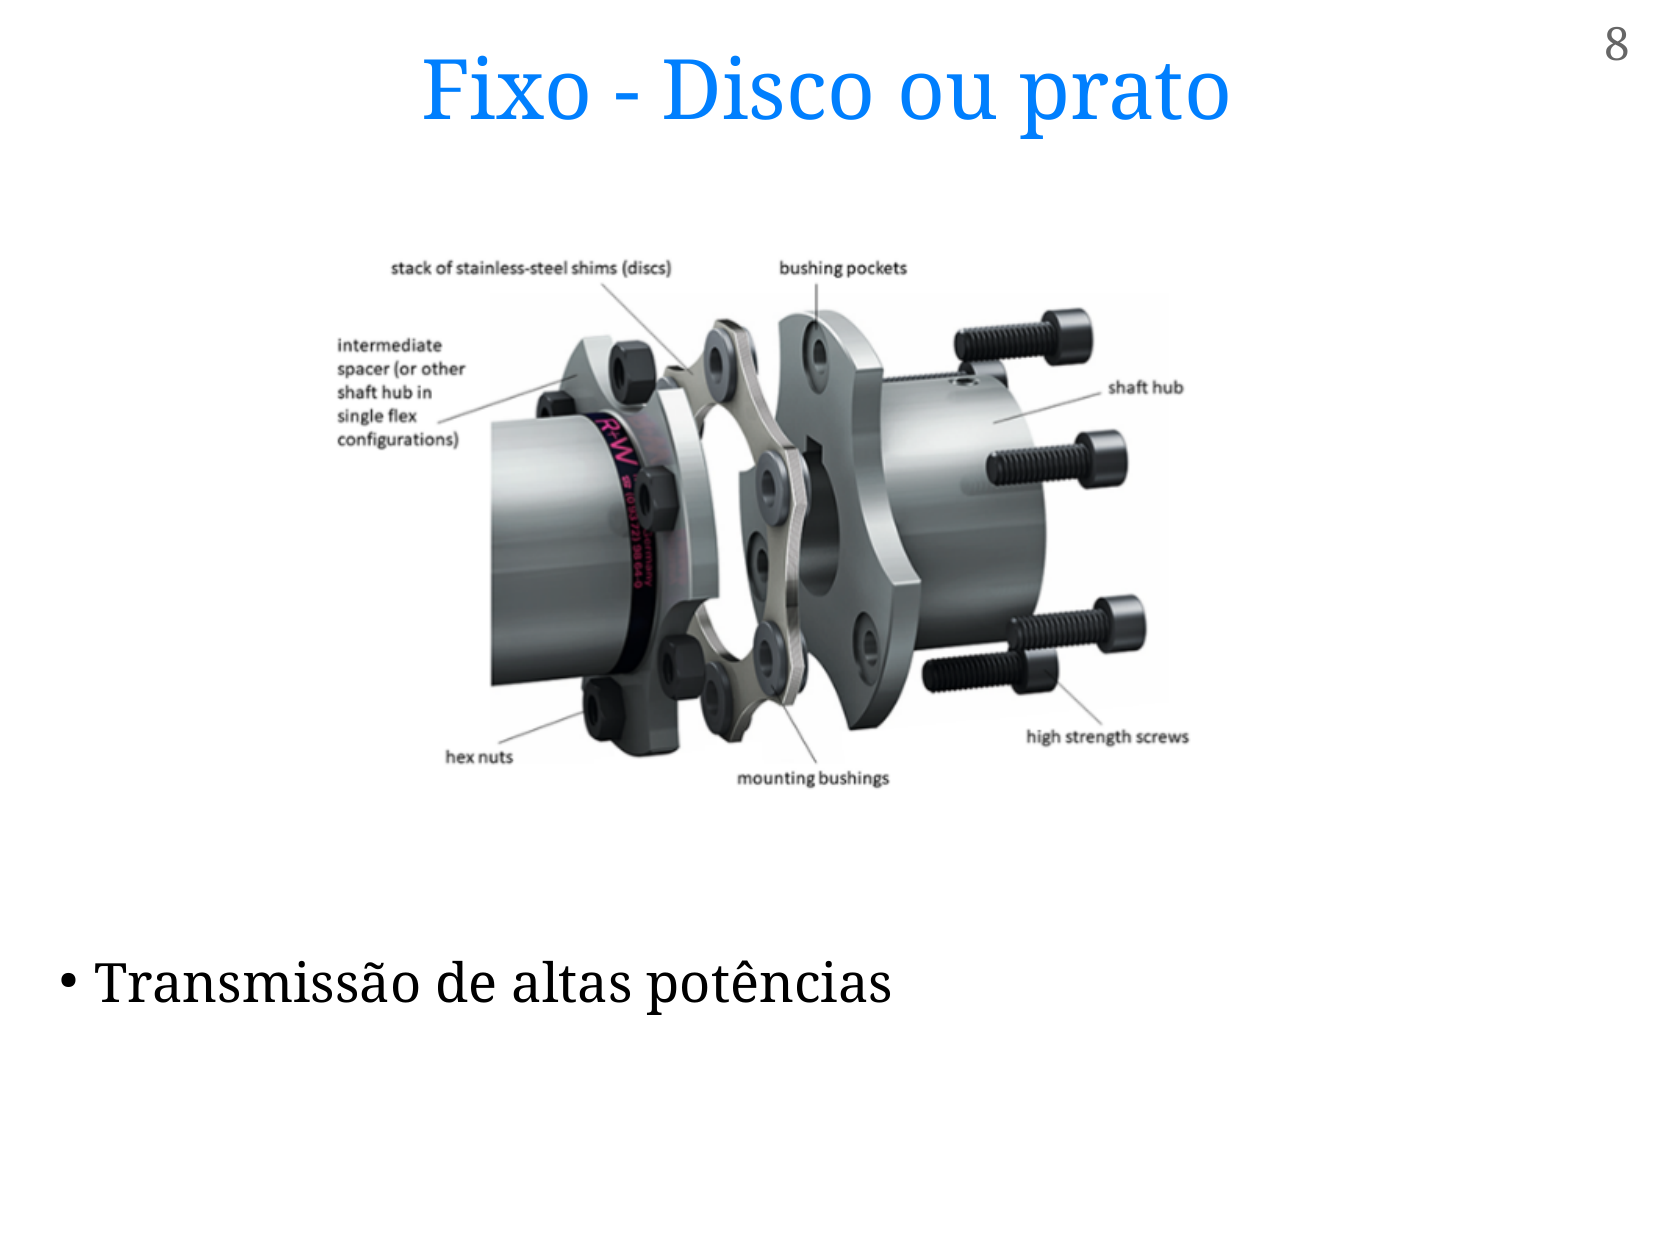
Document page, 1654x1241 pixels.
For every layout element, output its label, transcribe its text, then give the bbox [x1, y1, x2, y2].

title Fixo - Disco ou prato [59, 29, 1595, 148]
picture [310, 236, 1350, 821]
list Transmissão de altas potências [59, 944, 1595, 1211]
